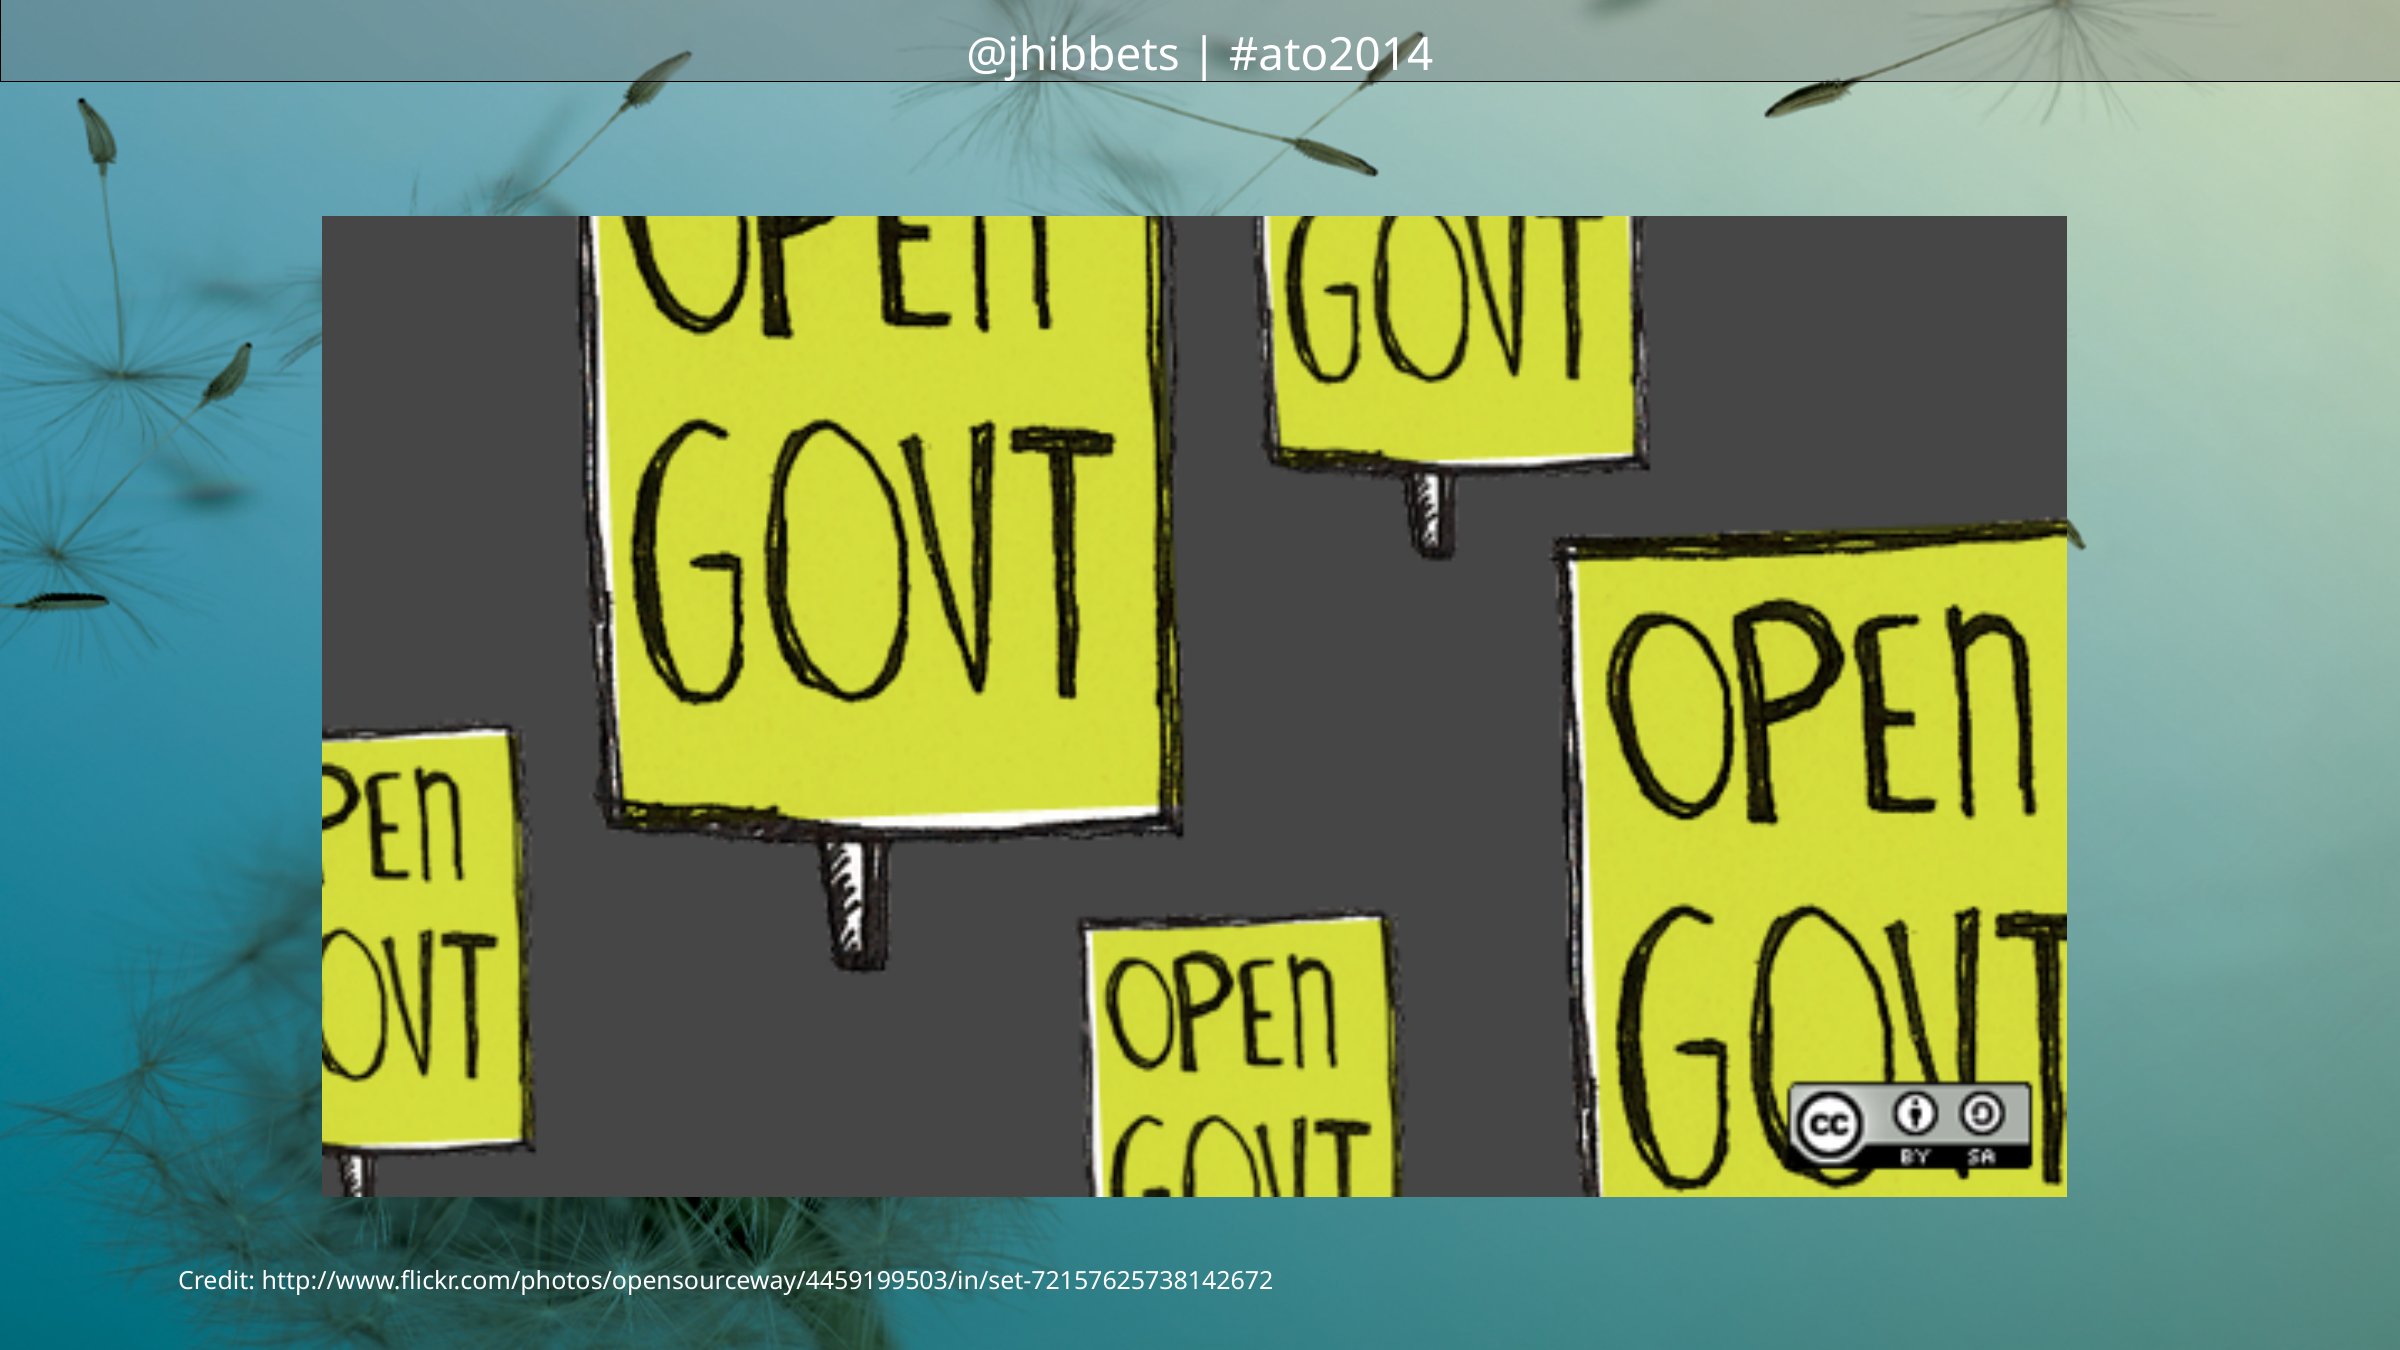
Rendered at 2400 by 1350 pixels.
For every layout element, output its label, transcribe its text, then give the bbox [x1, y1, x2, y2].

text_box Credit: http://www.flickr.com/photos/opensourceway/4459199503/in/set-72157625738142672 [163, 1255, 1793, 1302]
picture [0, 82, 2400, 1350]
